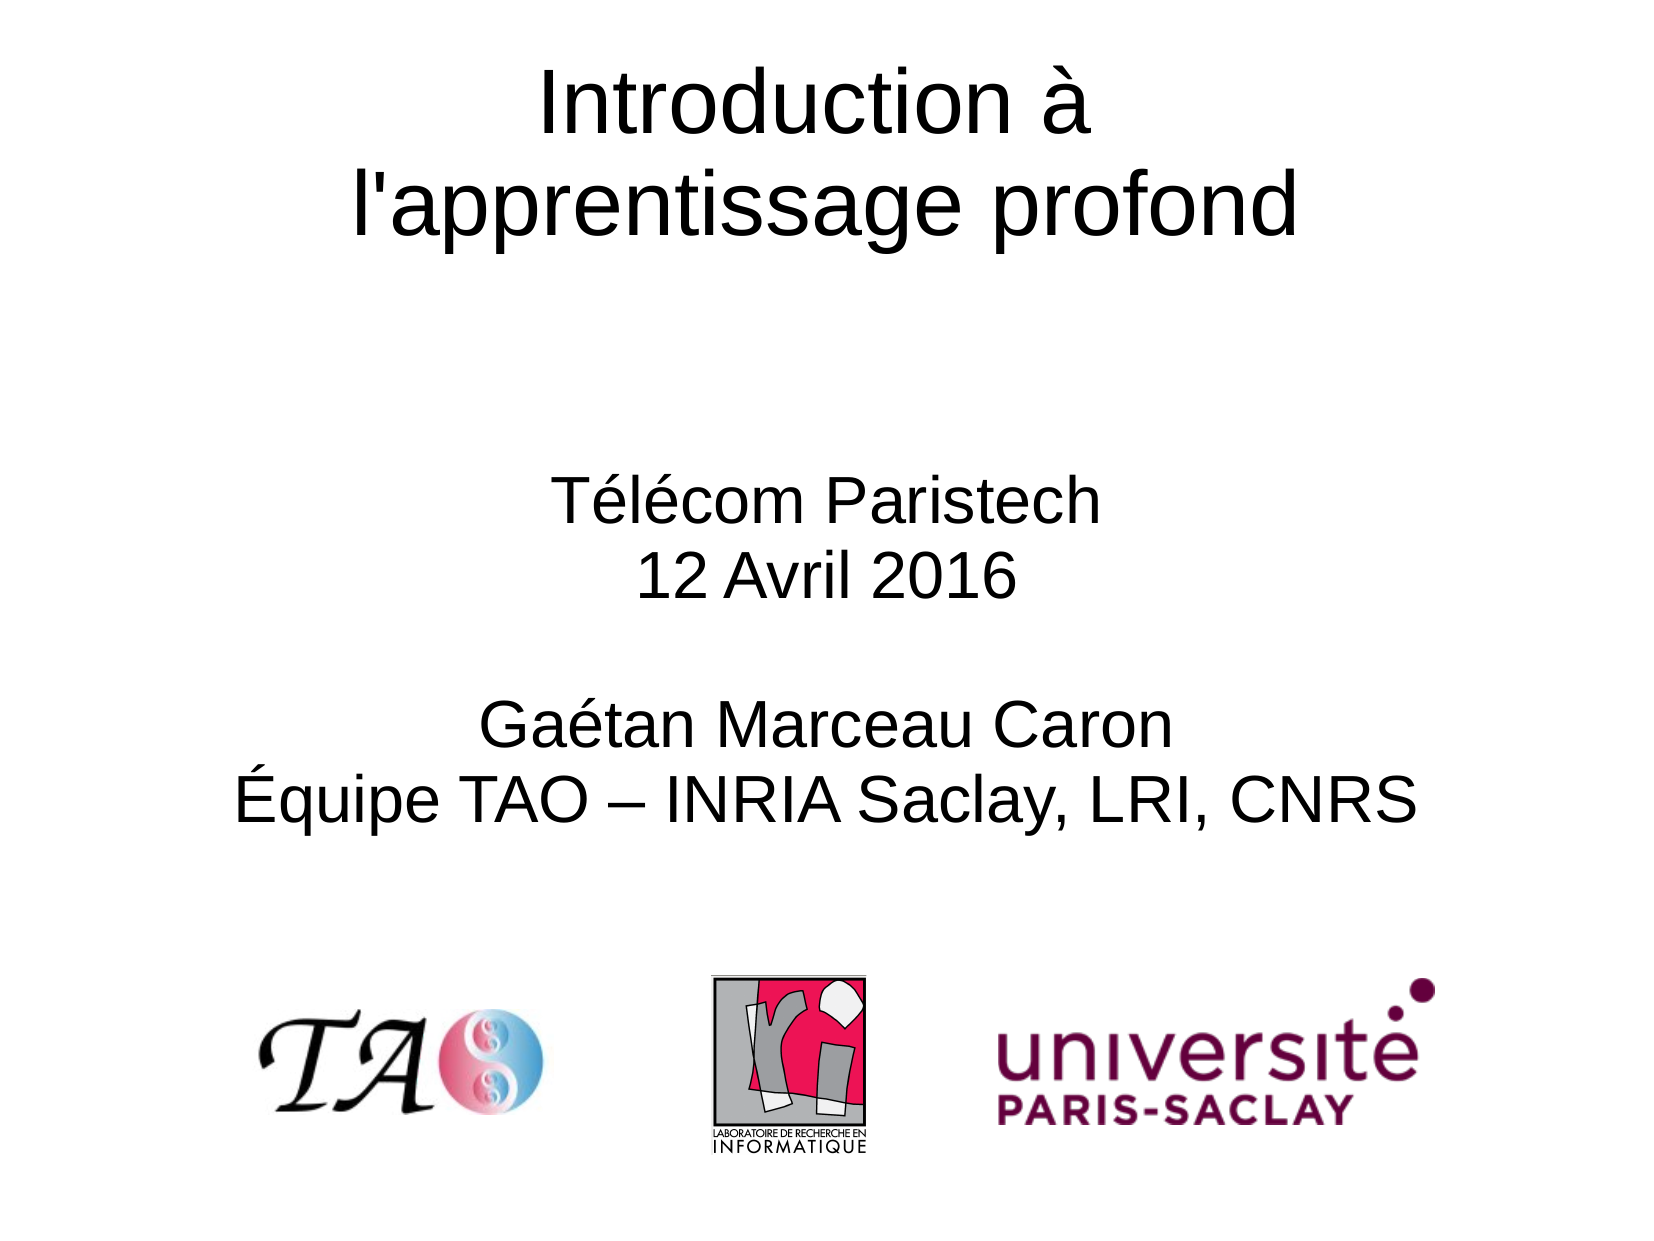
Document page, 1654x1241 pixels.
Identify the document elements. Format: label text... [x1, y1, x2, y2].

picture [240, 1009, 554, 1115]
subtitle Télécom Paristech 12 Avril 2016 Gaétan Marceau Caron Équipe TAO – INRIA Saclay, LRI, CNRS [82, 290, 1571, 1010]
picture [998, 978, 1435, 1126]
picture [711, 975, 867, 1155]
title Introduction à l'apprentissage profond [82, 49, 1571, 257]
